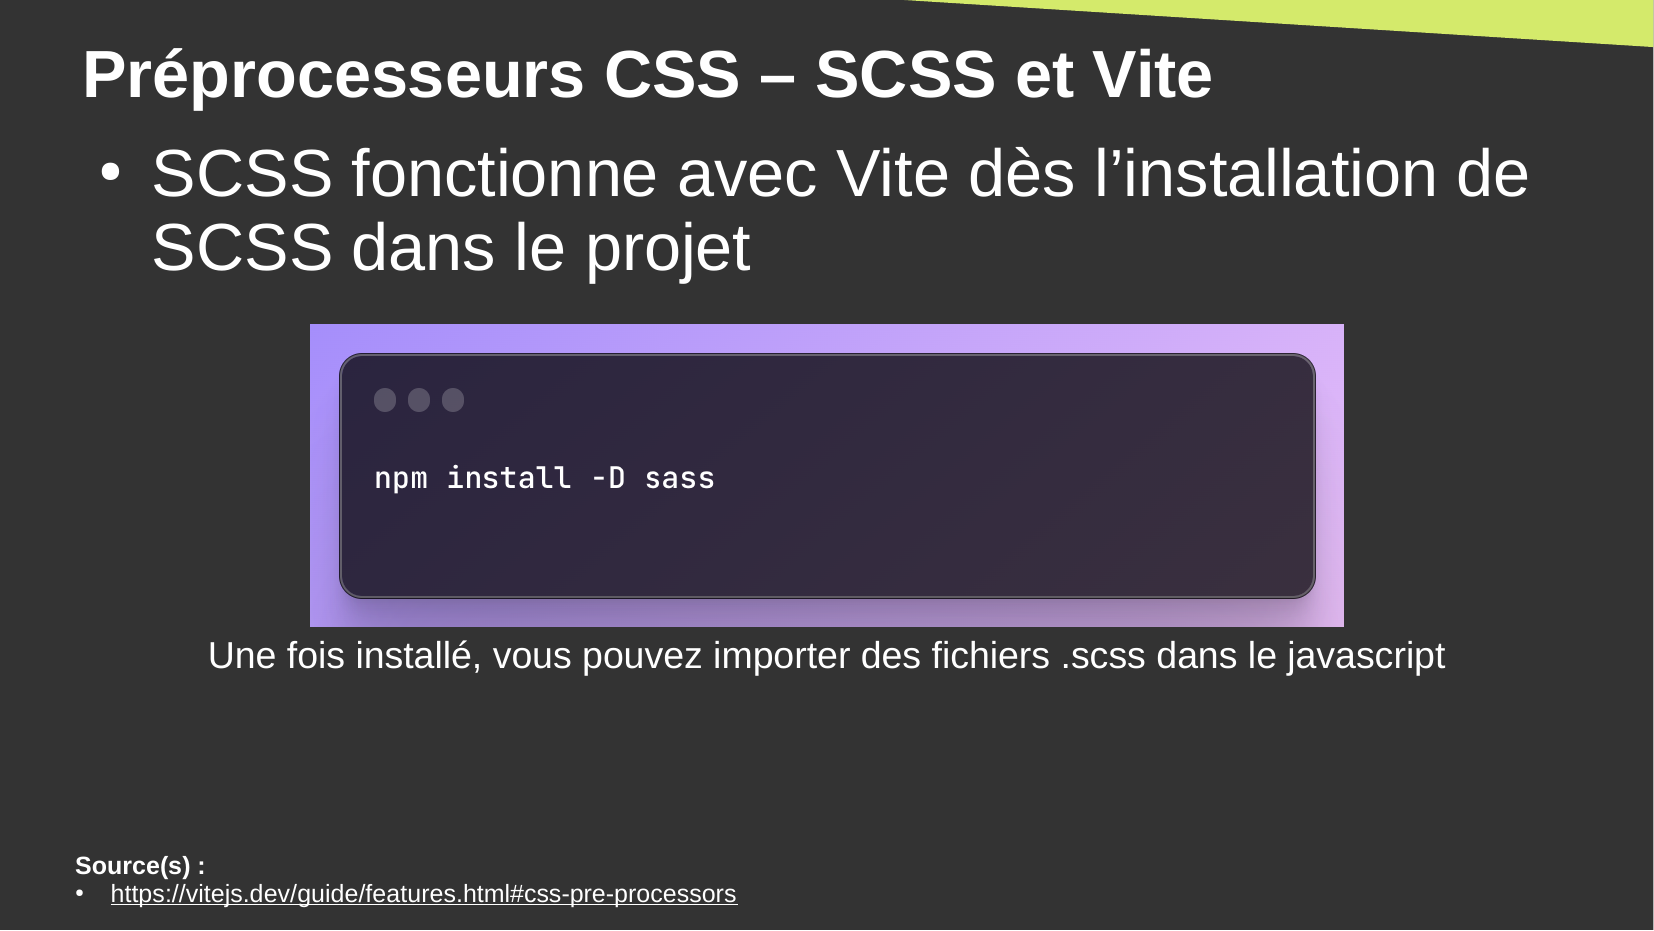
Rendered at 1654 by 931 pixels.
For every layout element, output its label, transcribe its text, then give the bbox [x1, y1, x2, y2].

title Préprocesseurs CSS – SCSS et Vite [82, 37, 1571, 114]
text_box [904, 0, 1654, 48]
text_box Source(s) : https://vitejs.dev/guide/features.html#css-pre-processors [60, 844, 1546, 917]
list SCSS fonctionne avec Vite dès l’installation de SCSS dans le projet [80, 135, 1620, 296]
picture [310, 324, 1344, 626]
text_box Une fois installé, vous pouvez importer des fichiers .scss dans le javascript [112, 626, 1541, 726]
